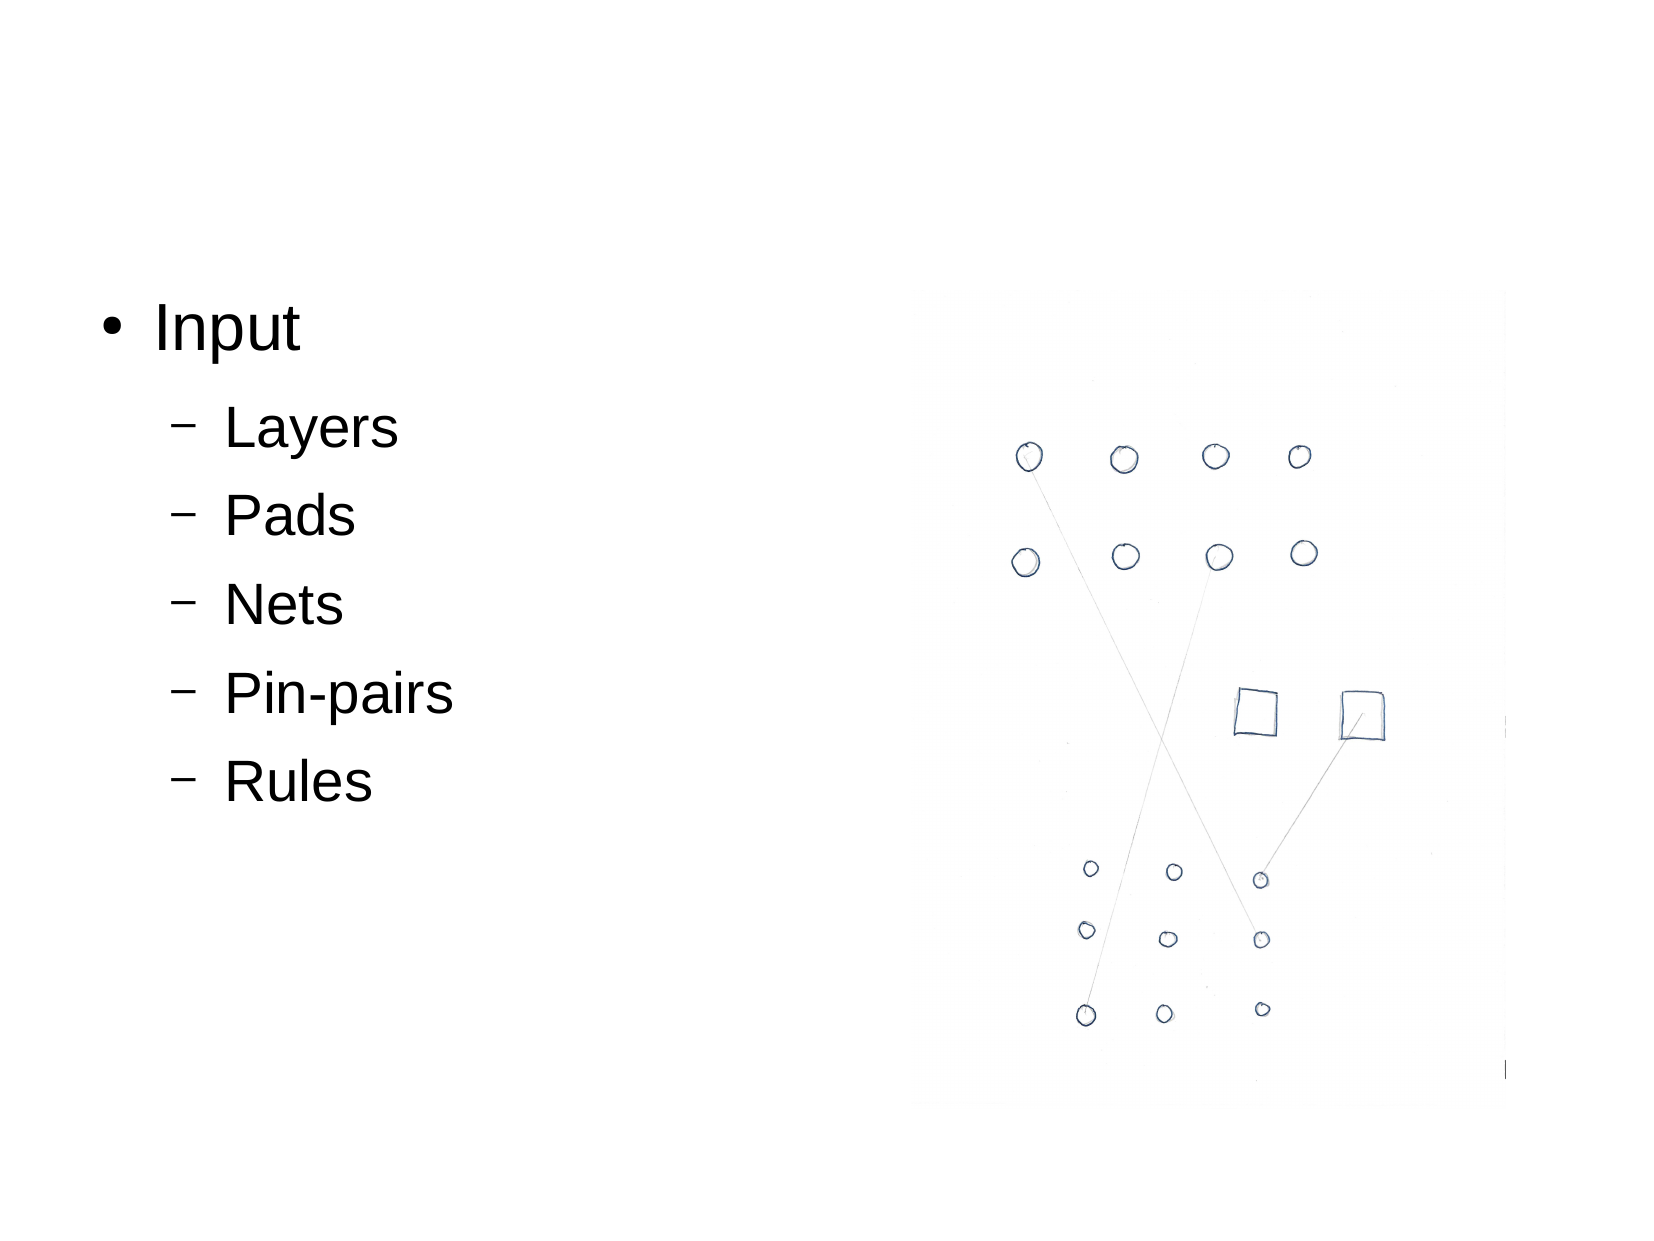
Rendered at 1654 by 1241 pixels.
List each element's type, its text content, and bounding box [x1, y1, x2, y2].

list Input Layers Pads Nets Pin-pairs Rules [82, 290, 809, 1109]
picture [911, 290, 1506, 1109]
